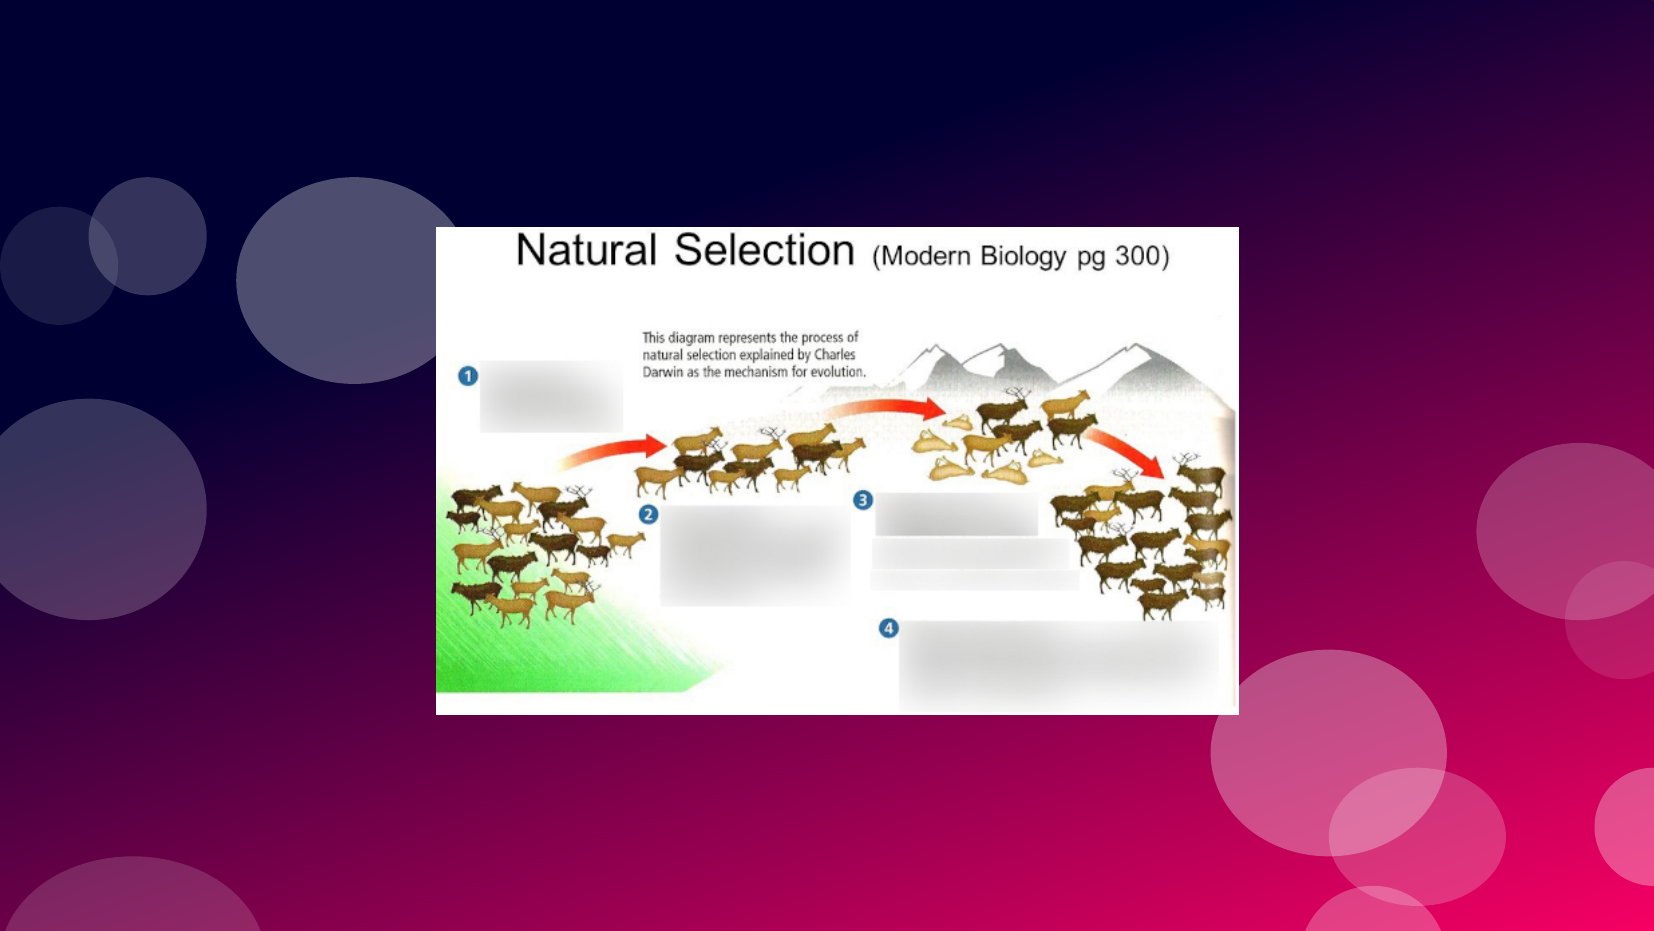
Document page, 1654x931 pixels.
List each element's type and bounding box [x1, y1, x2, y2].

picture [436, 227, 1239, 715]
